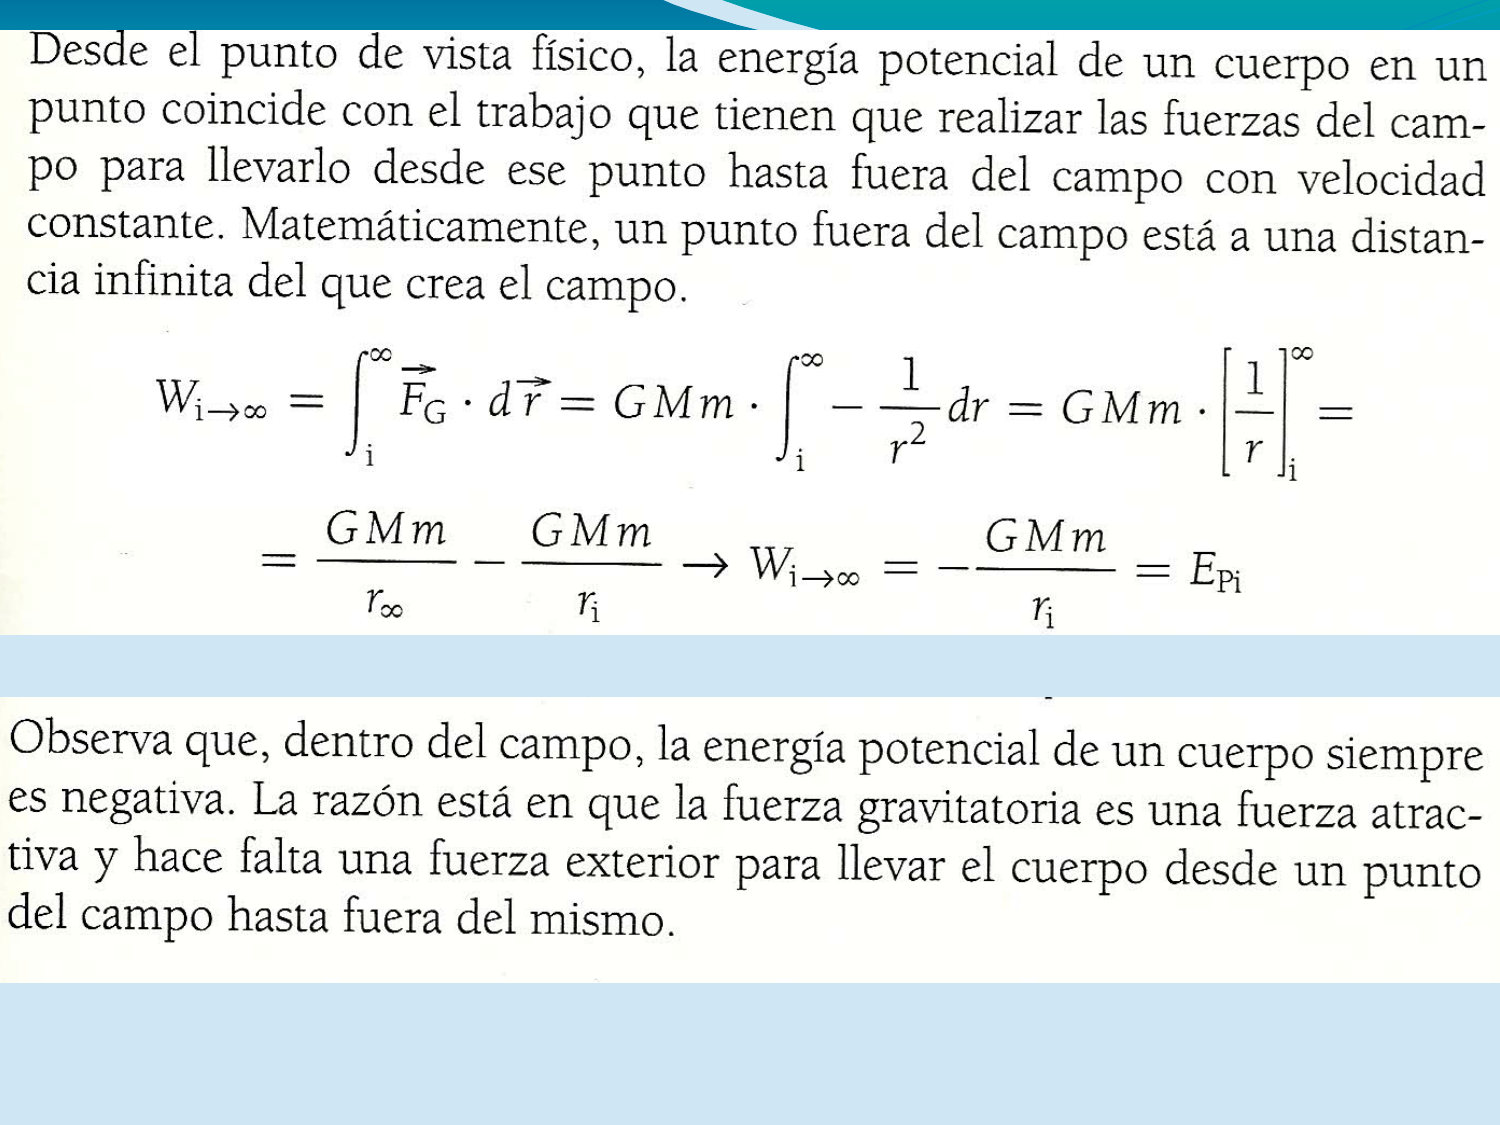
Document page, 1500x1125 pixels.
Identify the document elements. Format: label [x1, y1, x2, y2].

picture [0, 697, 1500, 983]
picture [0, 29, 1500, 635]
